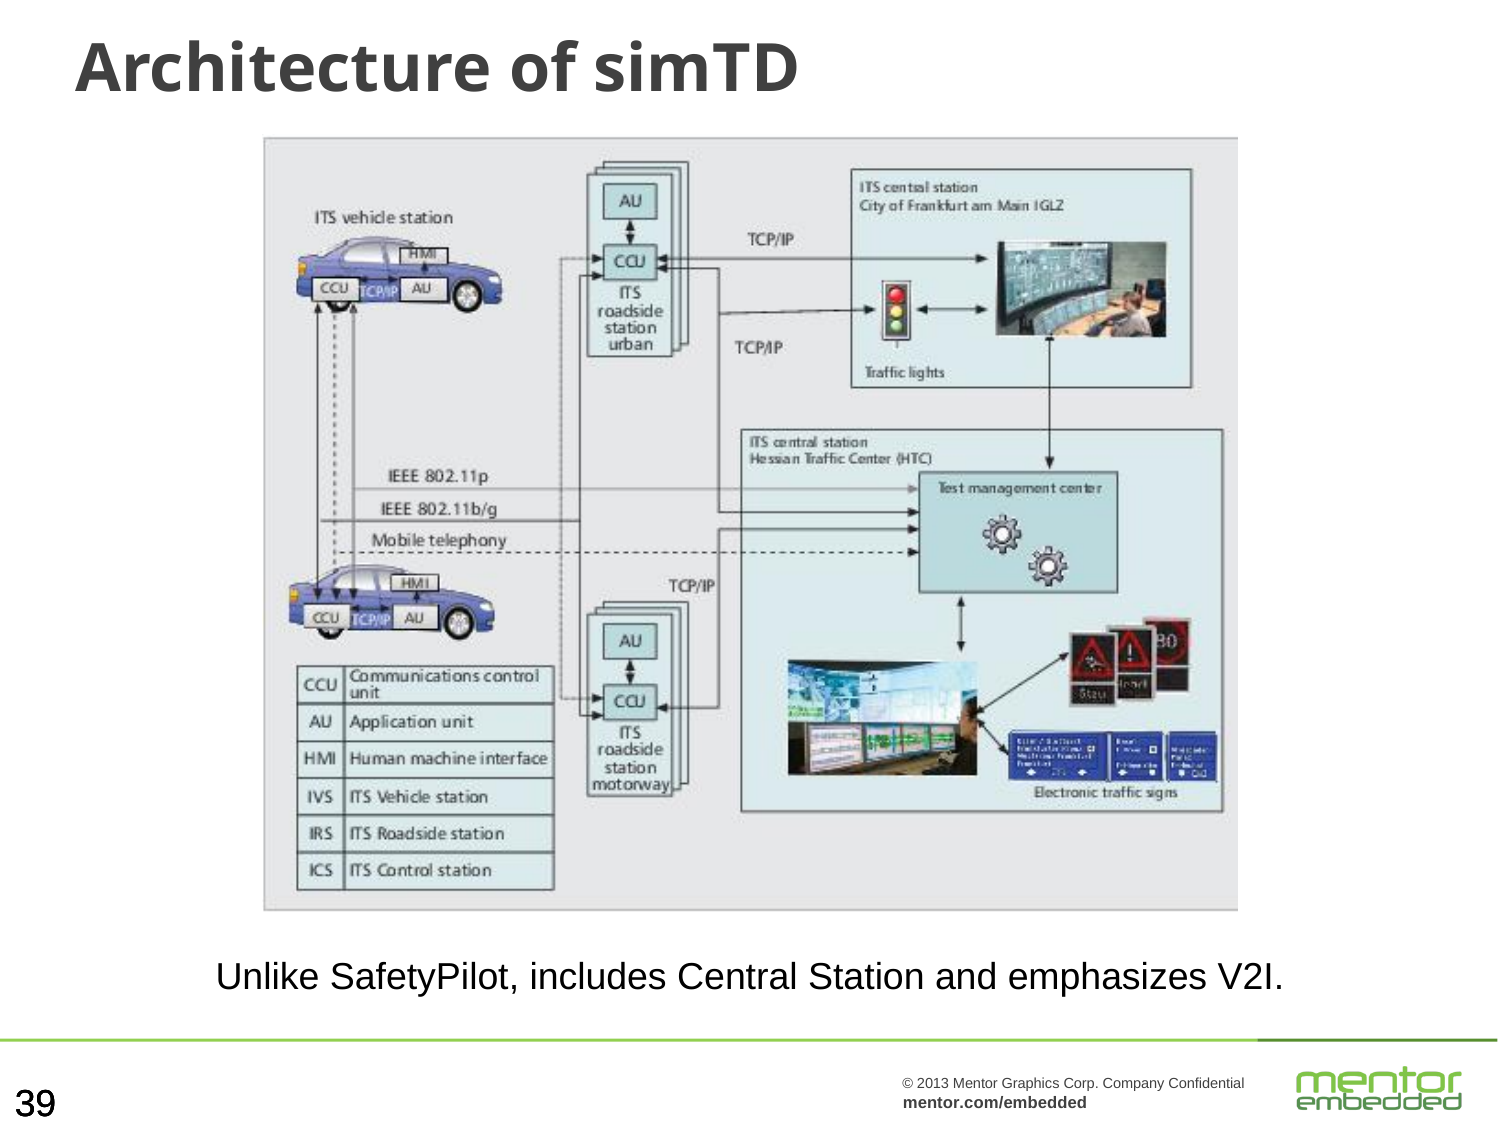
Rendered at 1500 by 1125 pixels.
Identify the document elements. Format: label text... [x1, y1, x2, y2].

title Architecture of simTD [0, 0, 1500, 113]
text_box Unlike SafetyPilot, includes Central Station and emphasizes V2I. [200, 948, 1300, 1006]
picture [1292, 1062, 1464, 1114]
picture [262, 134, 1238, 916]
